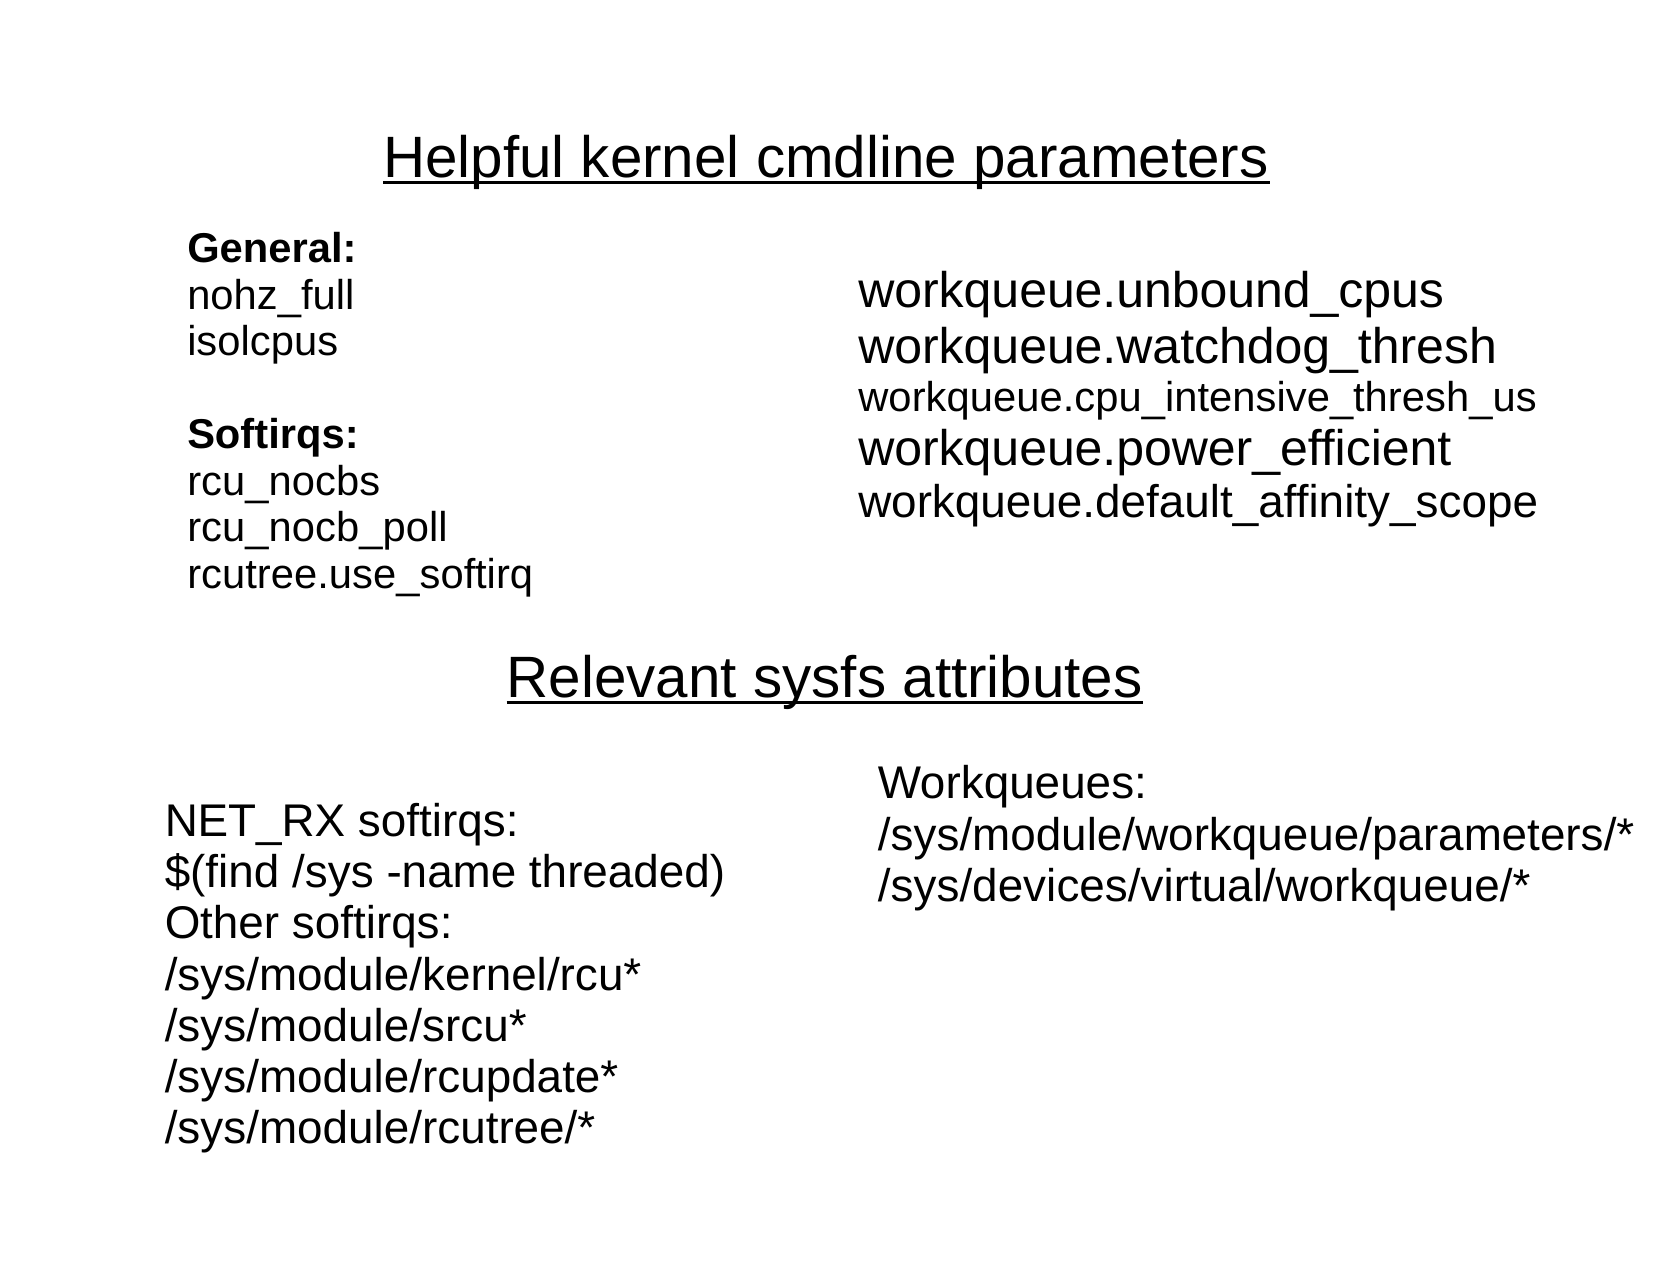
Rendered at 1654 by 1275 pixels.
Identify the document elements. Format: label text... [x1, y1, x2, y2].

text_box Relevant sysfs attributes [491, 637, 1159, 751]
list workqueue.unbound_cpus workqueue.watchdog_thresh workqueue.cpu_intensive_thresh_us workqueue.power_efficient workqueue.default_affinity_scope [787, 262, 1571, 565]
title Helpful kernel cmdline parameters [82, 50, 1571, 264]
list General: nohz_full isolcpus Softirqs: rcu_nocbs rcu_nocb_poll rcutree.use_softirq [116, 225, 751, 638]
text_box Workqueues: /sys/module/workqueue/parameters/* /sys/devices/virtual/workqueue/* [863, 750, 1650, 1201]
text_box NET_RX softirqs: $(find /sys -name threaded) Other softirqs: /sys/module/kernel/rcu* /sys/module/srcu* /sys/module/rcupdate* /sys/module/rcutree/* [150, 787, 826, 1162]
